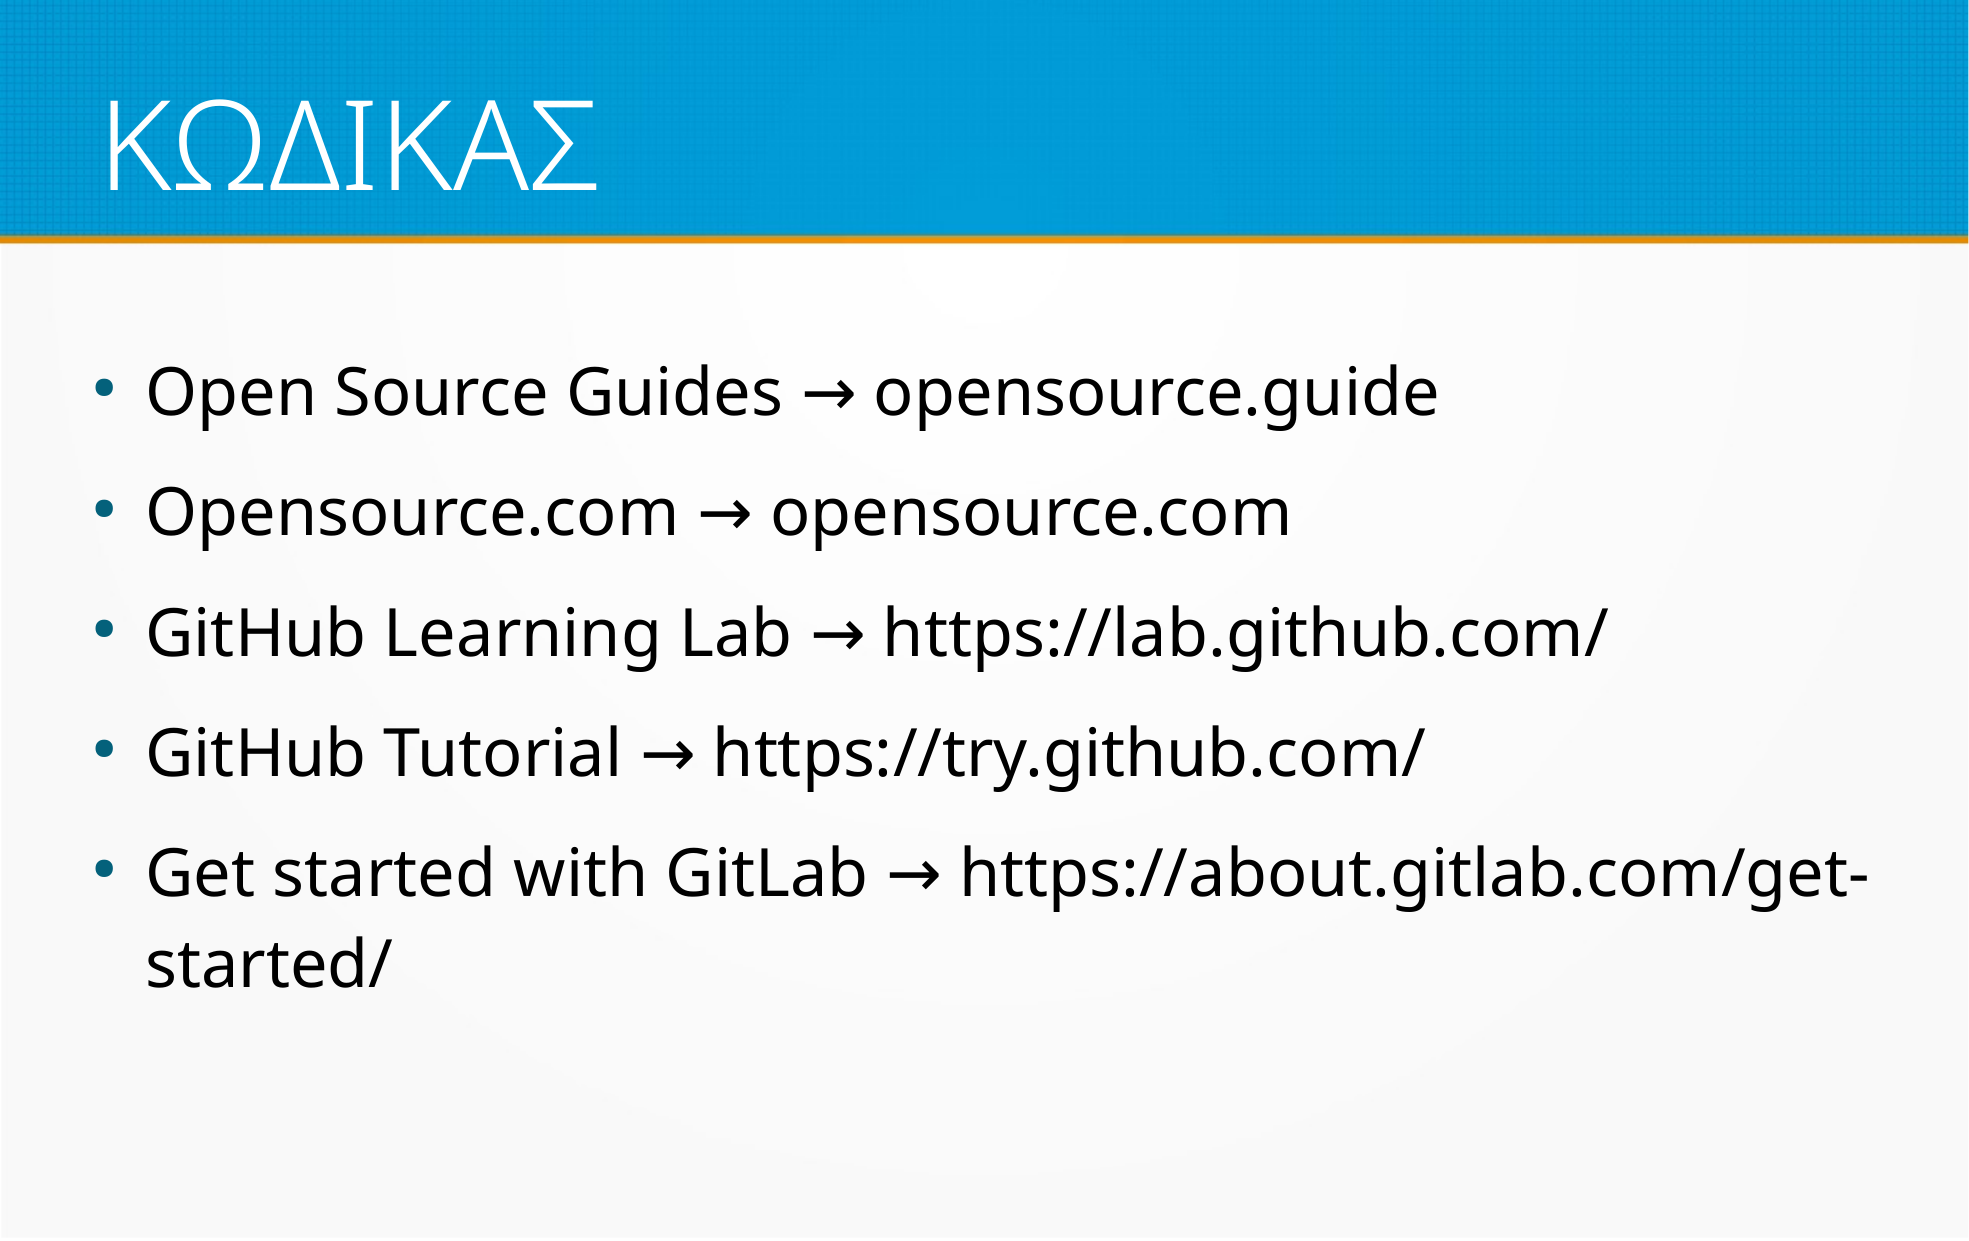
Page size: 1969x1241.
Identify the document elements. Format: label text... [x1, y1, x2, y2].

picture [0, 233, 1969, 1241]
title ΚΩΔΙΚΑΣ [98, 19, 1870, 227]
list Open Source Guides → opensource.guide Opensource.com → opensource.com GitHub Learning Lab → https://lab.github.com/ GitHub Tutorial → https://try.github.com/ Get started with GitLab → https://about.gitlab.com/get-started/ [74, 344, 1878, 1110]
